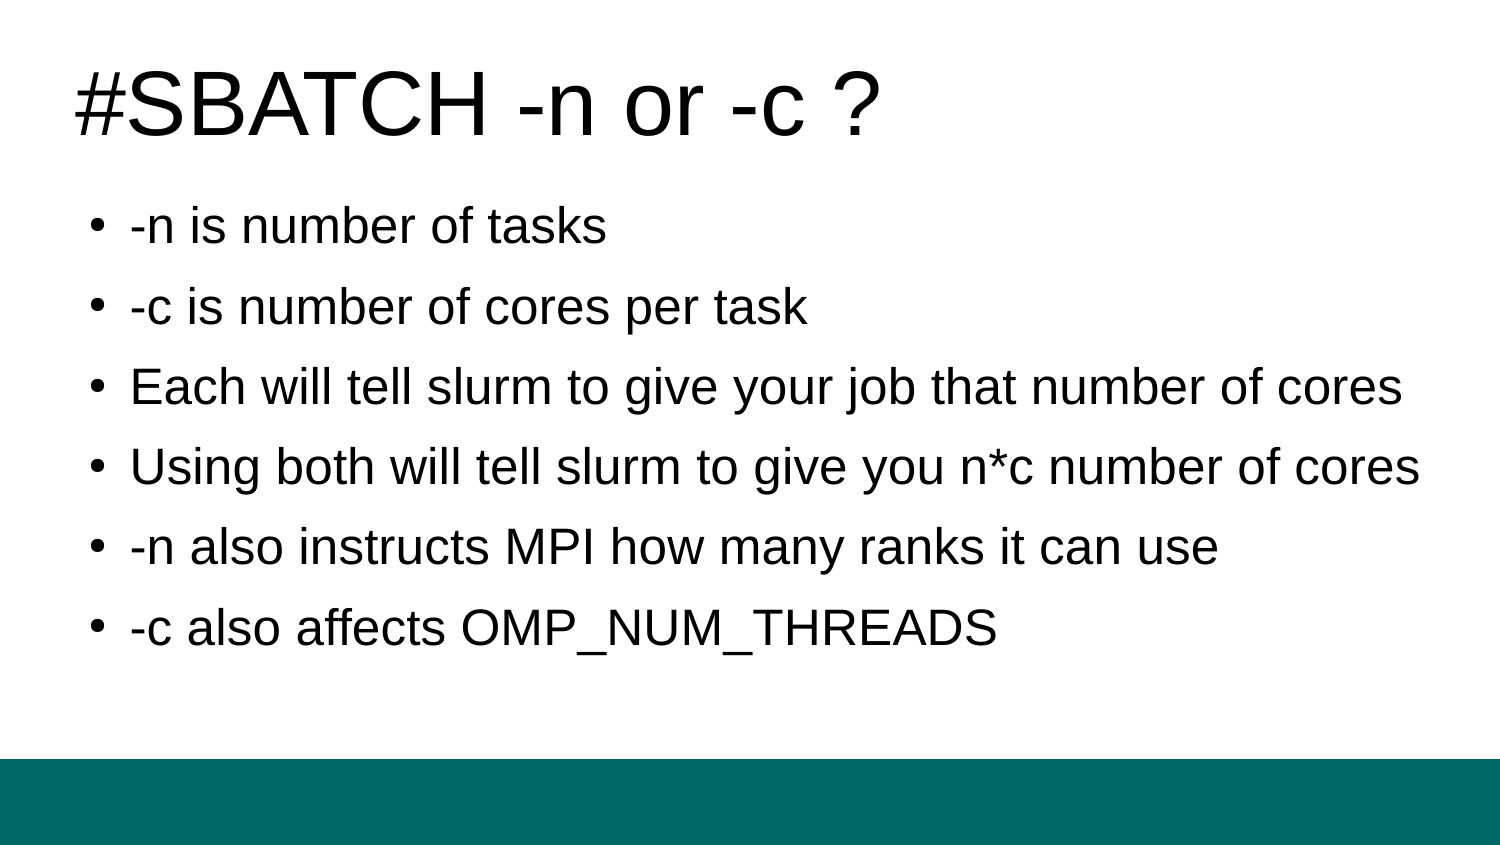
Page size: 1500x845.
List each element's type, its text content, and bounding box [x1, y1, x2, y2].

list -n is number of tasks -c is number of cores per task Each will tell slurm to give your job that number of cores Using both will tell slurm to give you n*c number of cores -n also instructs MPI how many ranks it can use -c also affects OMP_NUM_THREADS [75, 197, 1425, 688]
title #SBATCH -n or -c ? [75, 33, 1425, 175]
